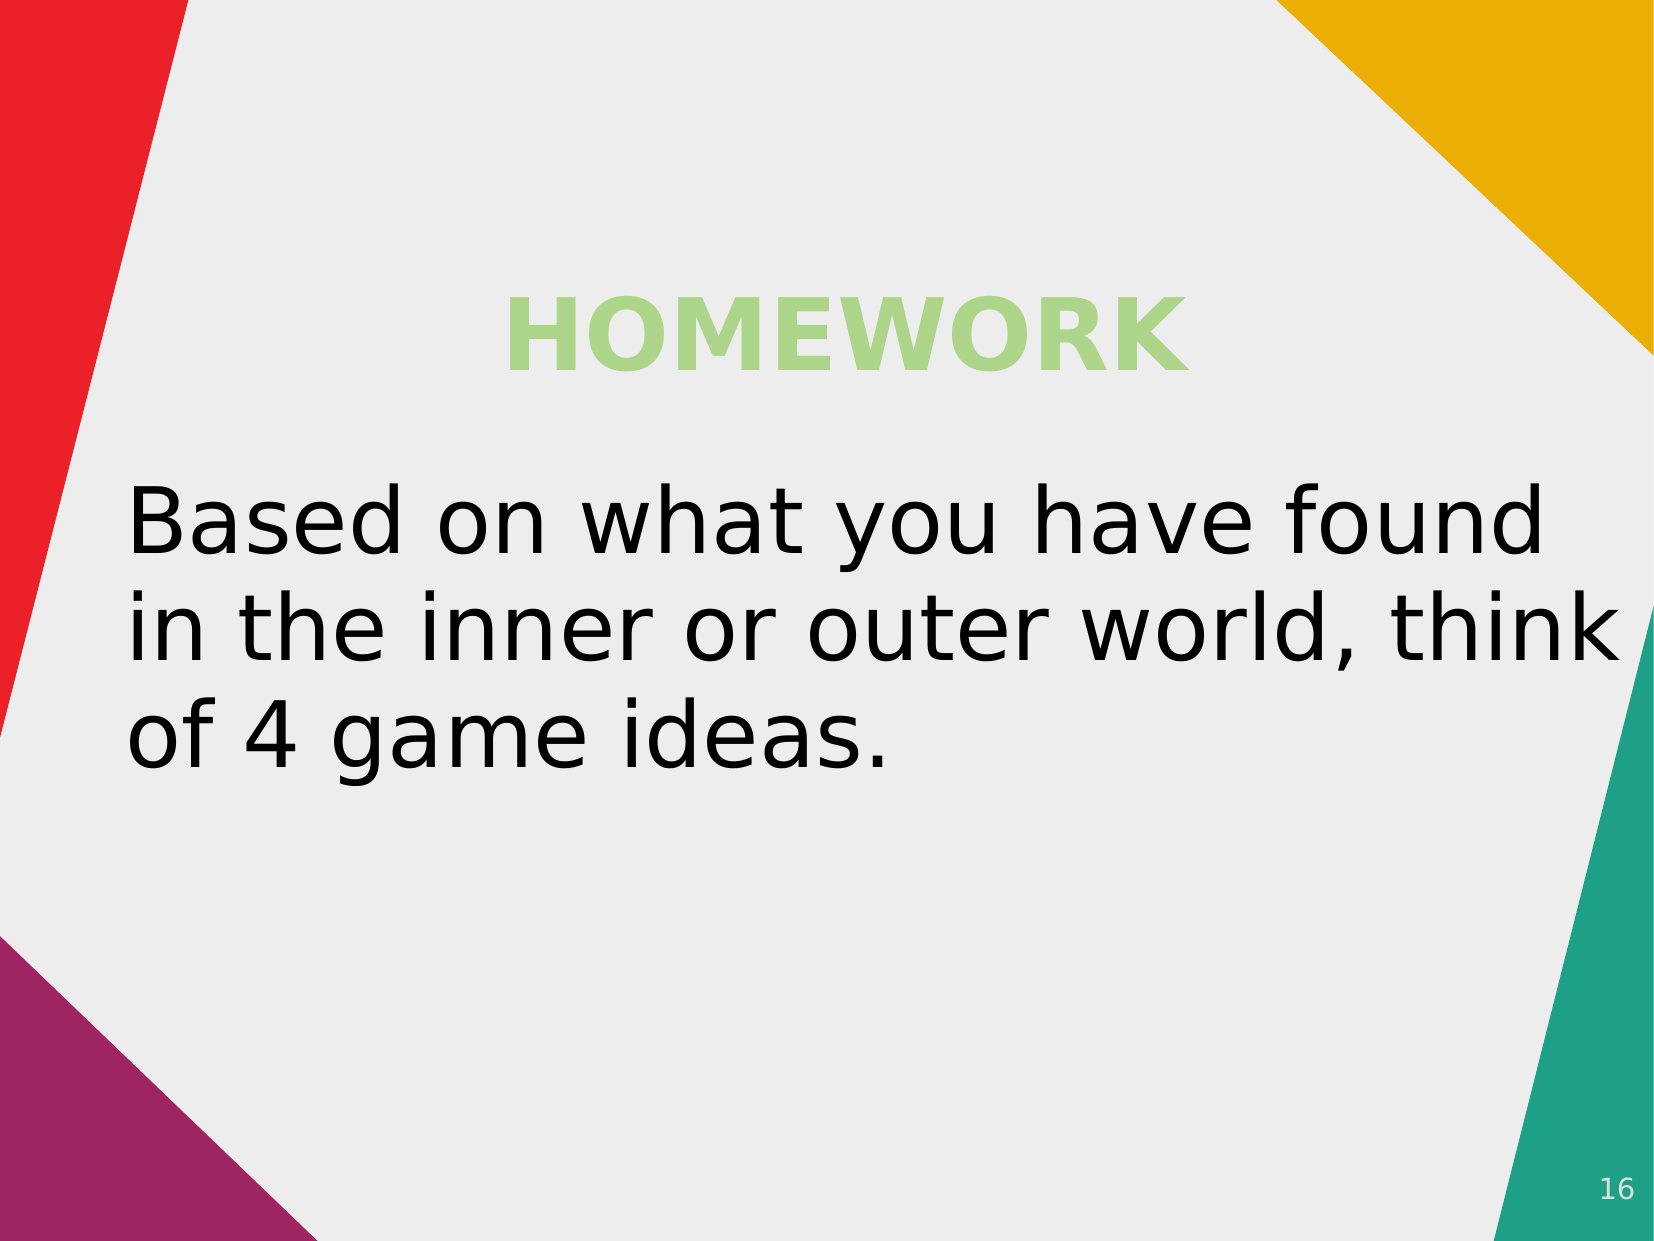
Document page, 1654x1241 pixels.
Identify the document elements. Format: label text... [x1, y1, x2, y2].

text_box HOMEWORK [451, 270, 1203, 402]
text_box Based on what you have found in the inner or outer world, think of 4 game ideas. [74, 460, 1639, 904]
